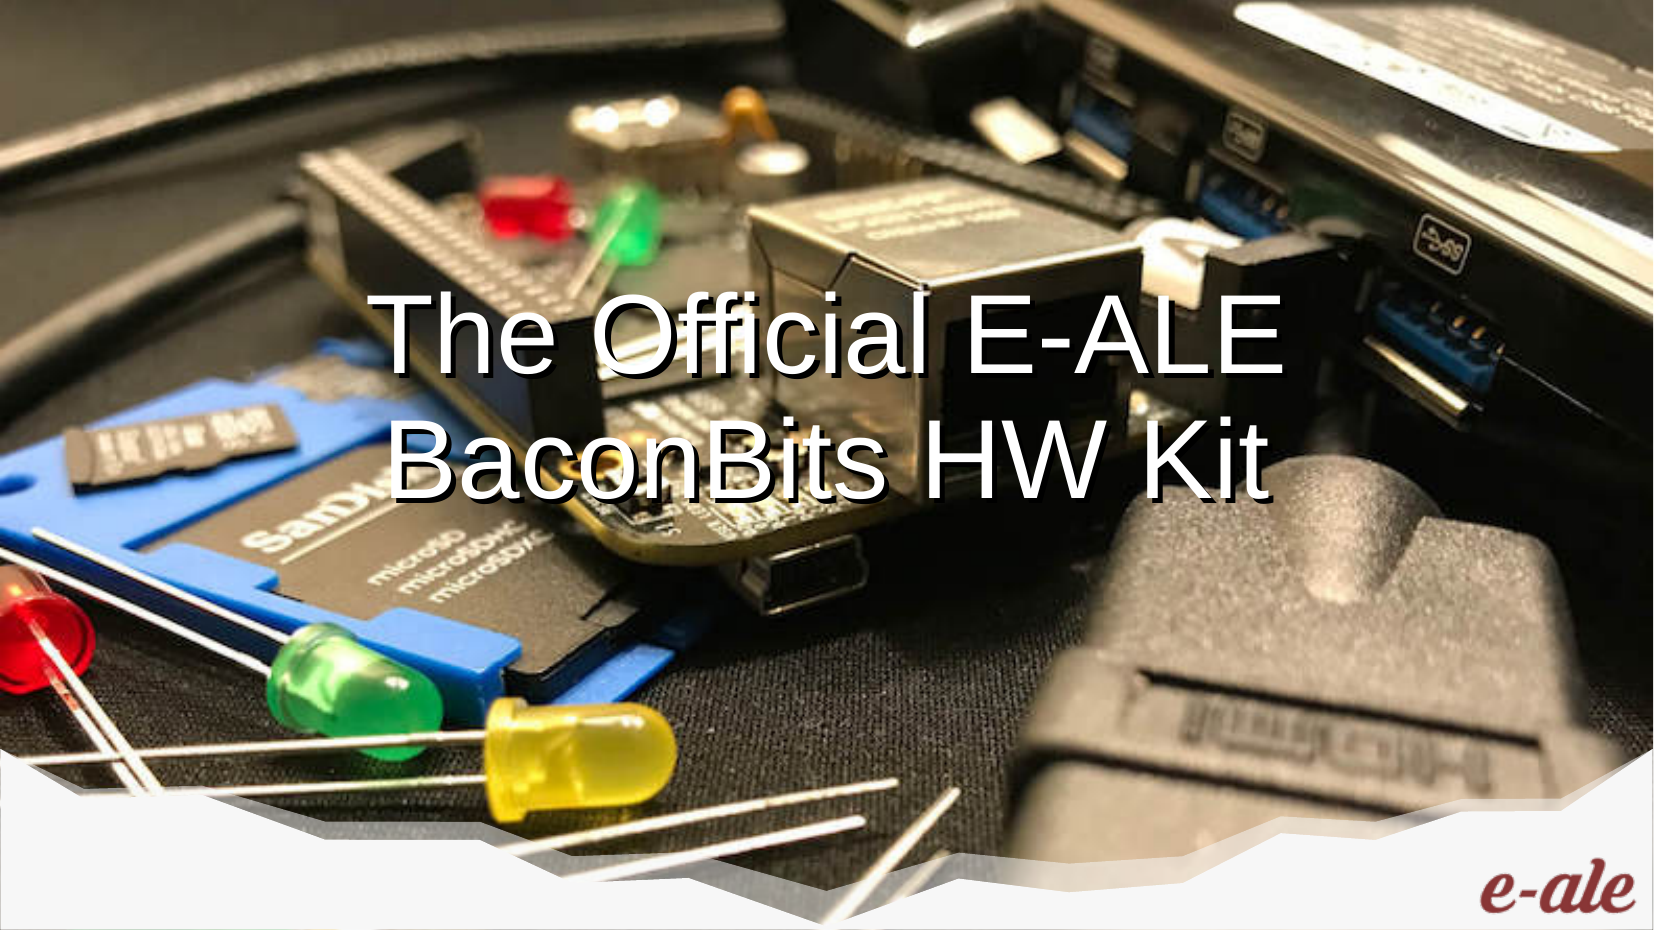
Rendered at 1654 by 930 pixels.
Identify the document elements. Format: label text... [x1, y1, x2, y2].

picture [0, 0, 1654, 930]
subtitle The Official E-ALE BaconBits HW Kit [82, 37, 1571, 757]
